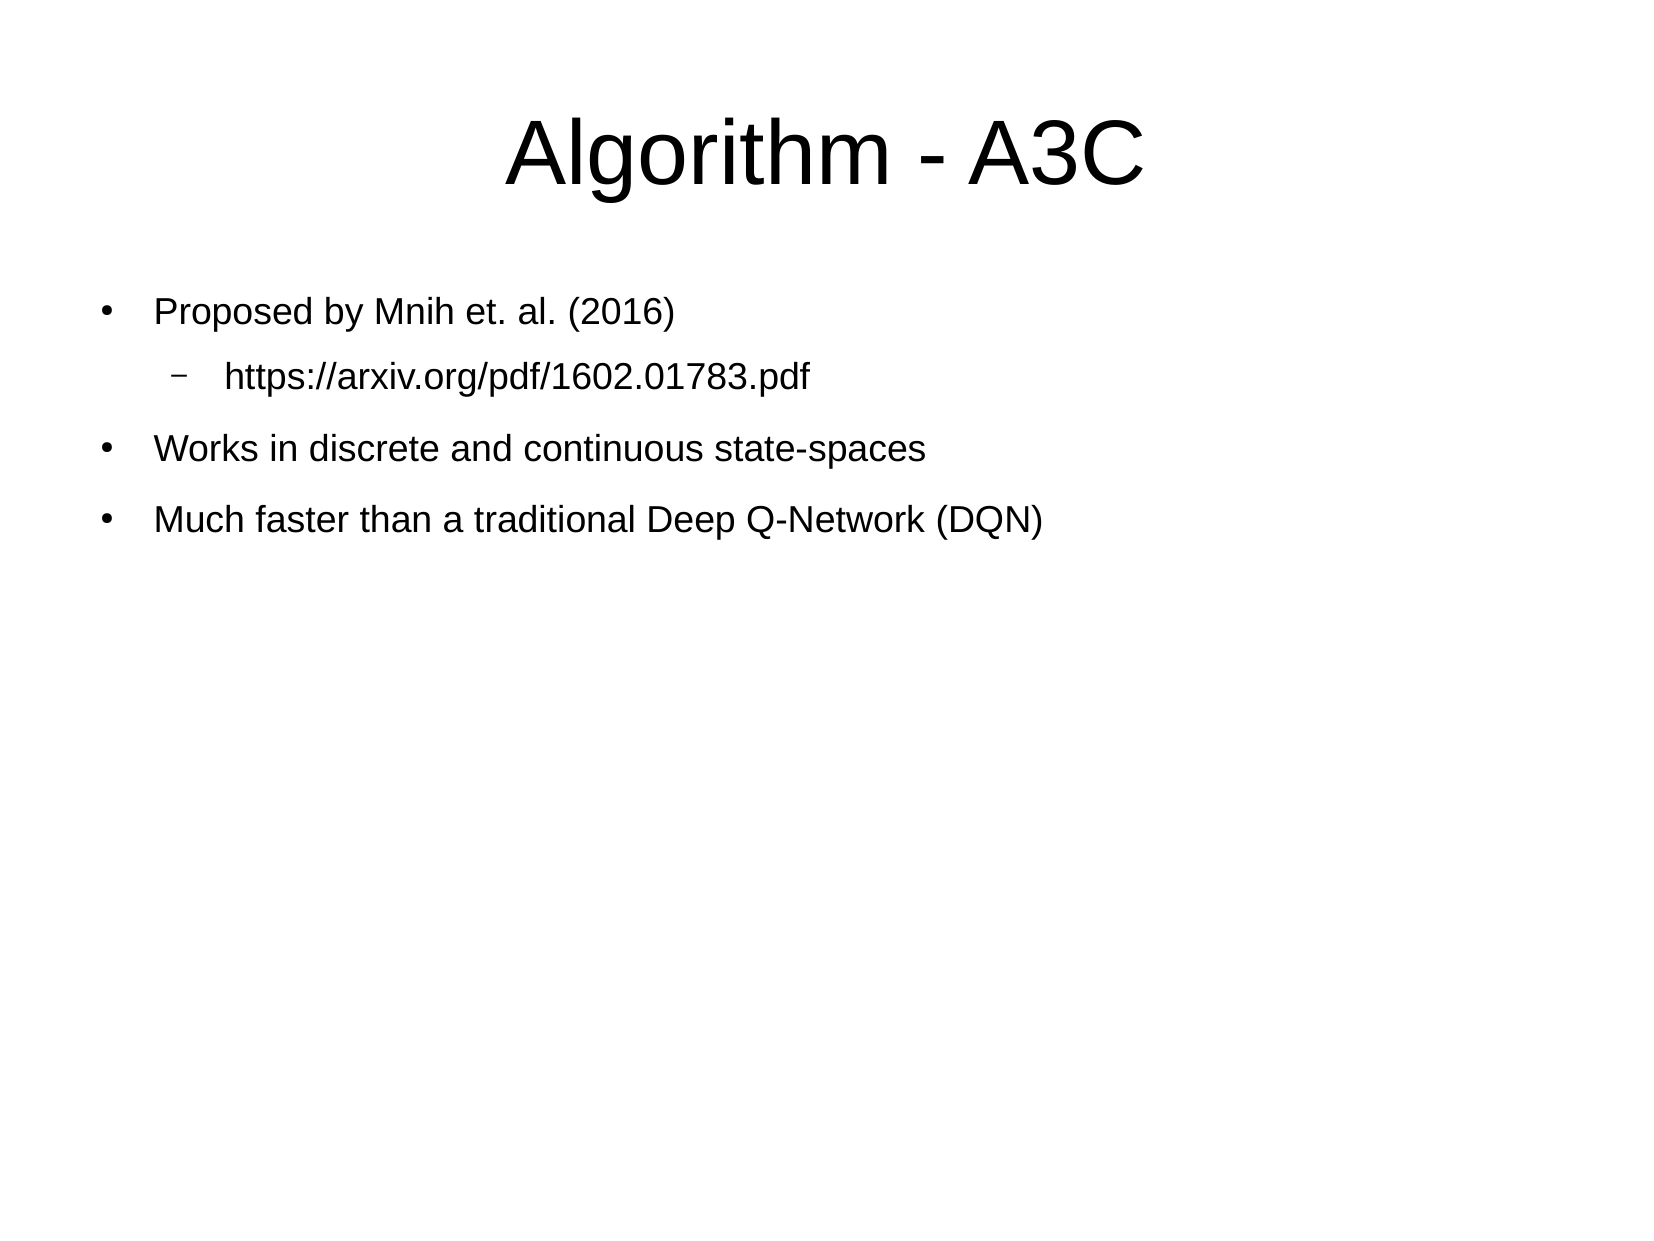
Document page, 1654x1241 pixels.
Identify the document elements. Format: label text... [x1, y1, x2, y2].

list Proposed by Mnih et. al. (2016) https://arxiv.org/pdf/1602.01783.pdf Works in discrete and continuous state-spaces Much faster than a traditional Deep Q-Network (DQN) [82, 290, 1571, 1010]
title Algorithm - A3C [82, 49, 1571, 257]
